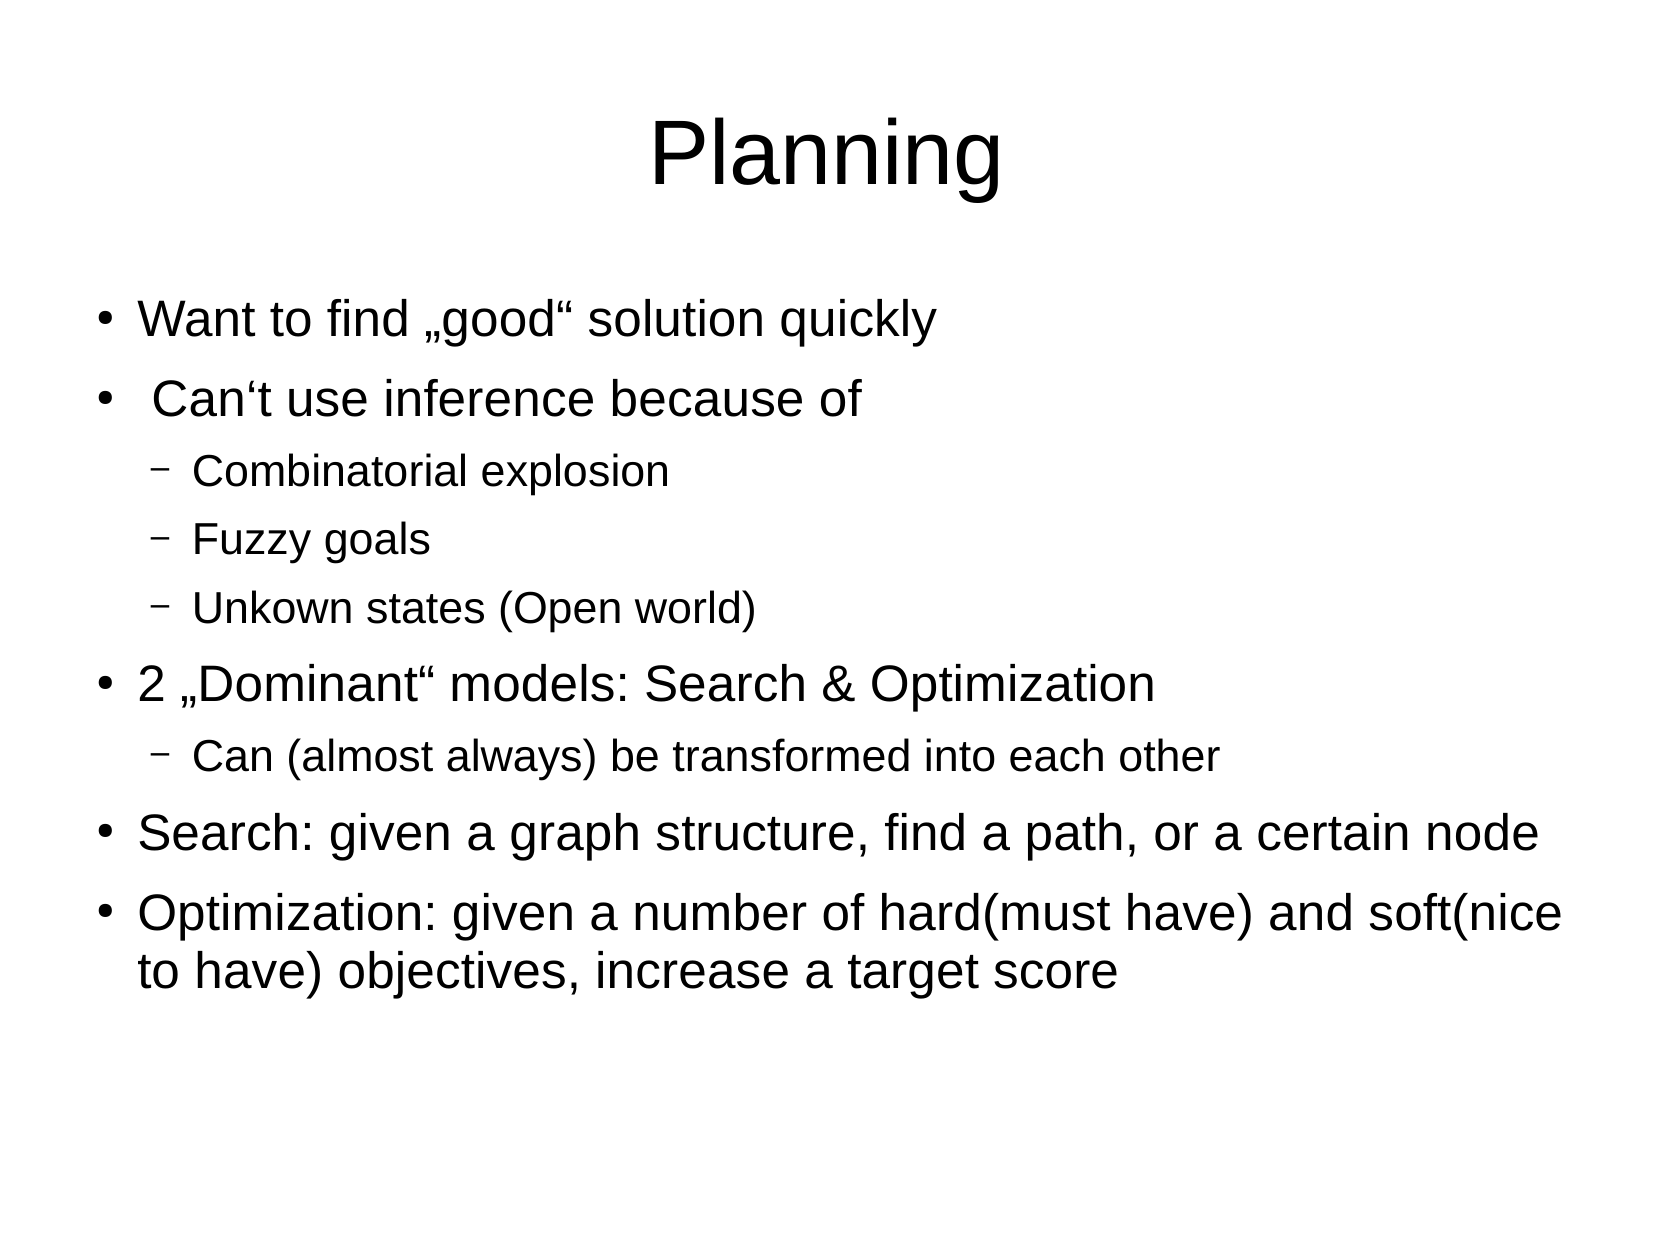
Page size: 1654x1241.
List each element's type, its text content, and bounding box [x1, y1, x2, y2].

list Want to find „good“ solution quickly Can‘t use inference because of Combinatorial explosion Fuzzy goals Unkown states (Open world) 2 „Dominant“ models: Search & Optimization Can (almost always) be transformed into each other Search: given a graph structure, find a path, or a certain node Optimization: given a number of hard(must have) and soft(nice to have) objectives, increase a target score [82, 290, 1571, 1010]
title Planning [82, 49, 1571, 257]
